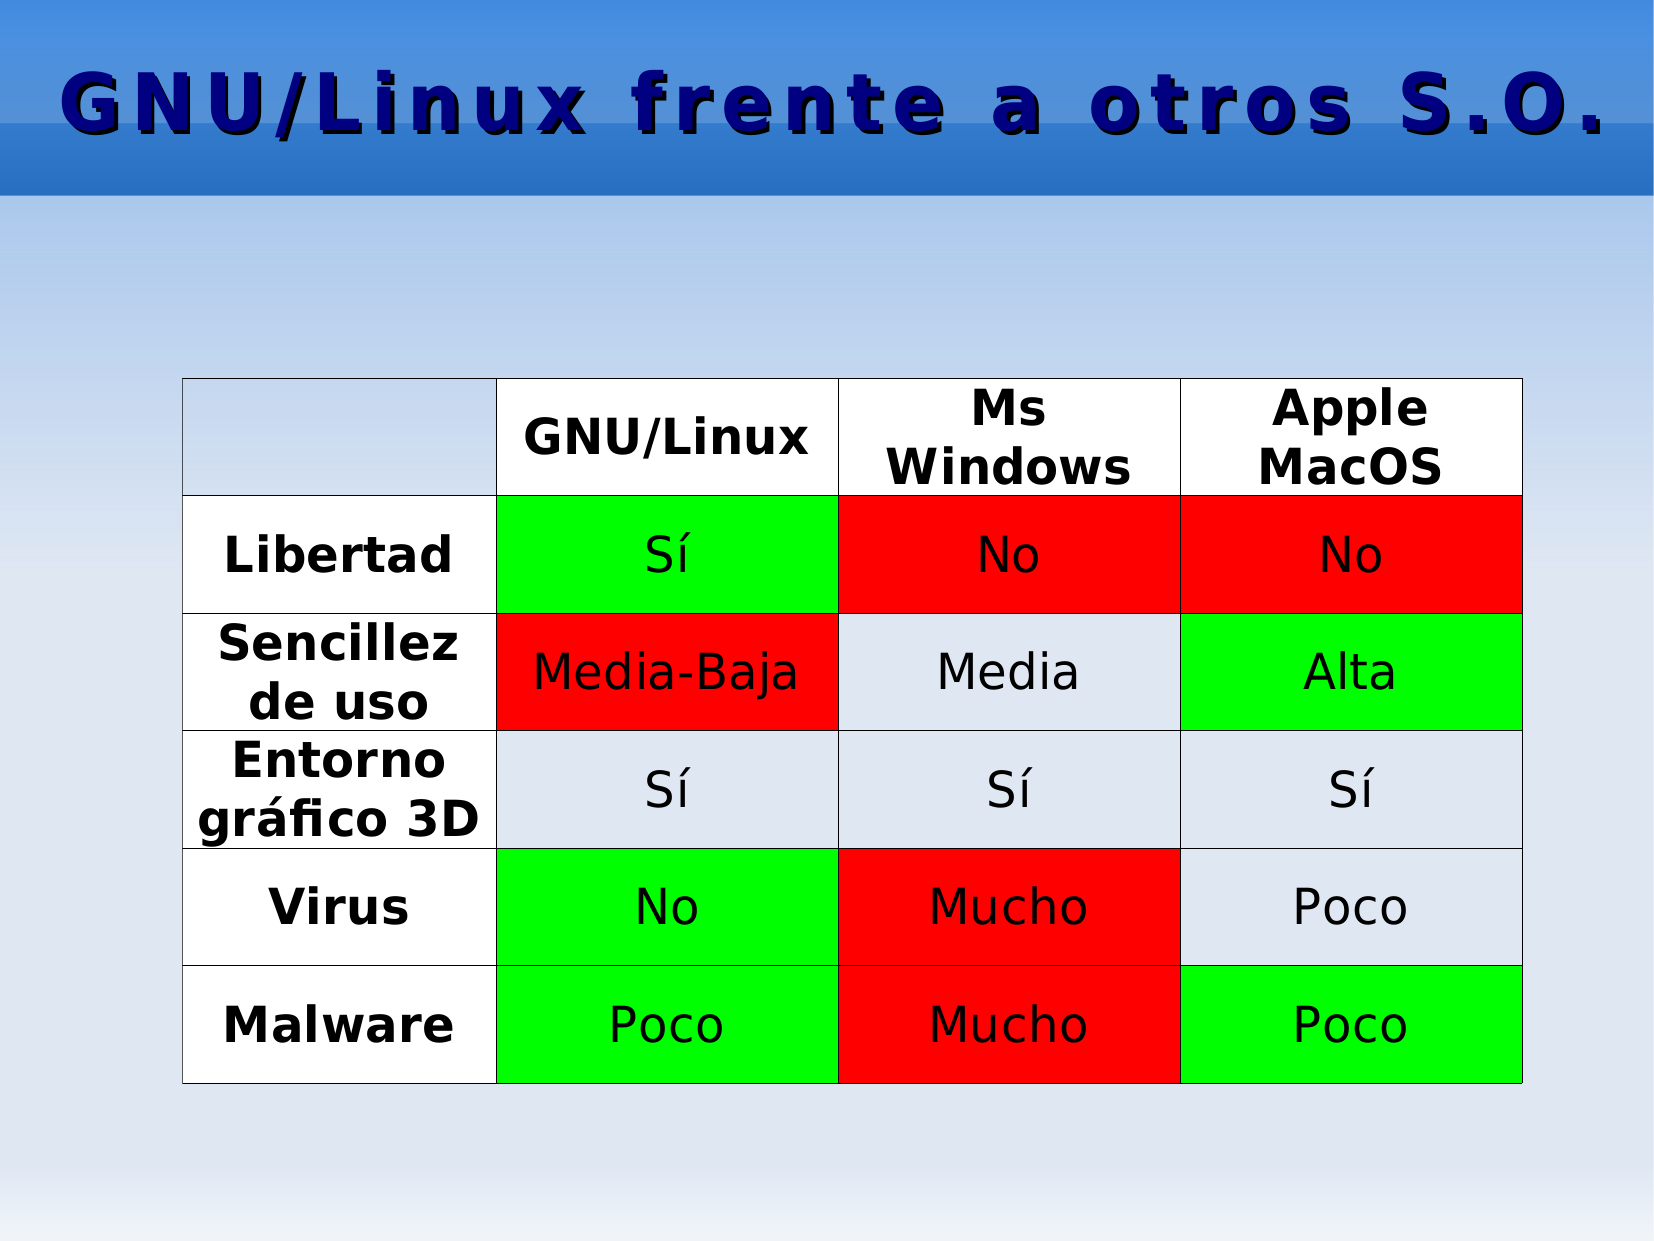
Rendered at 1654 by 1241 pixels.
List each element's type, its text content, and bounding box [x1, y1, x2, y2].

title GNU/Linux frente a otros S.O. [59, 29, 1654, 178]
picture [0, 0, 1654, 1241]
chart [182, 377, 1649, 1147]
